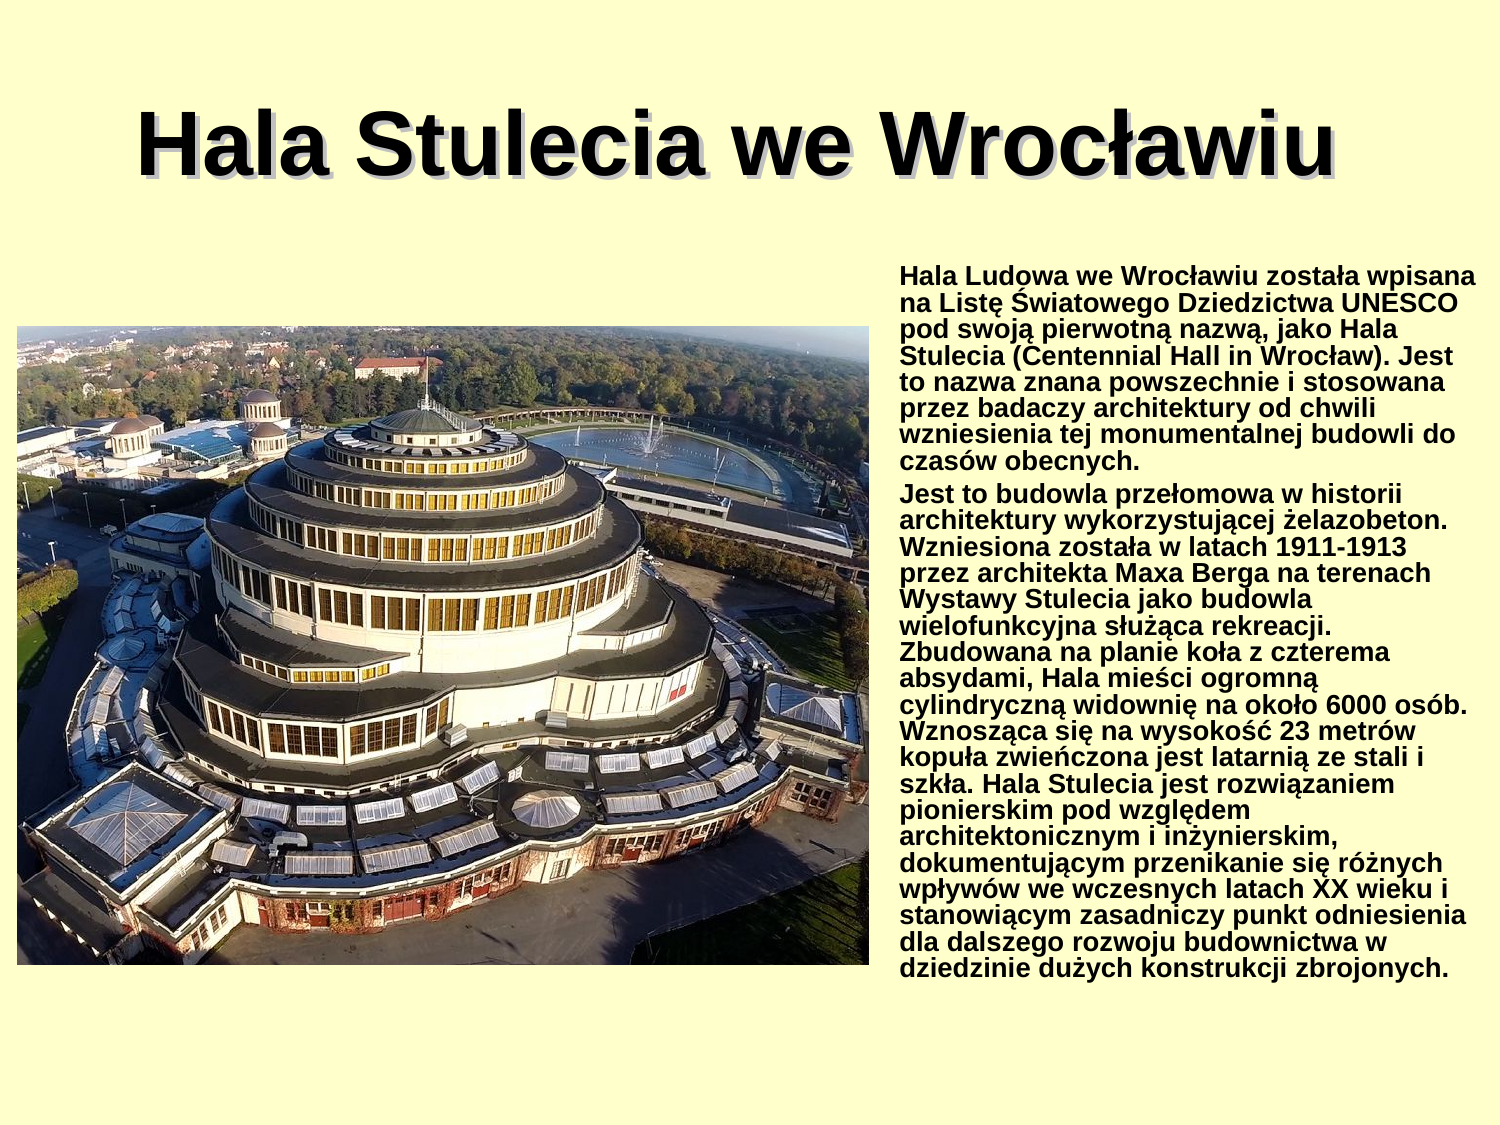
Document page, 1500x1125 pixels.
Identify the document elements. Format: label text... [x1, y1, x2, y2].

title Hala Stulecia we Wrocławiu [75, 45, 1426, 233]
list Hala Ludowa we Wrocławiu została wpisana na Listę Światowego Dziedzictwa UNESCO pod swoją pierwotną nazwą, jako Hala Stulecia (Centennial Hall in Wrocław). Jest to nazwa znana powszechnie i stosowana przez badaczy architektury od chwili wzniesienia tej monumentalnej budowli do czasów obecnych. Jest to budowla przełomowa w historii architektury wykorzystującej żelazobeton. Wzniesiona została w latach 1911-1913 przez architekta Maxa Berga na terenach Wystawy Stulecia jako budowla wielofunkcyjna służąca rekreacji. Zbudowana na planie koła z czterema absydami, Hala mieści ogromną cylindryczną widownię na około 6000 osób. Wznosząca się na wysokość 23 metrów kopuła zwieńczona jest latarnią ze stali i szkła. Hala Stulecia jest rozwiązaniem pionierskim pod względem architektonicznym i inżynierskim, dokumentującym przenikanie się różnych wpływów we wczesnych latach XX wieku i stanowiącym zasadniczy punkt odniesienia dla dalszego rozwoju budownictwa w dziedzinie dużych konstrukcji zbrojonych. [831, 255, 1495, 998]
picture [17, 326, 869, 965]
